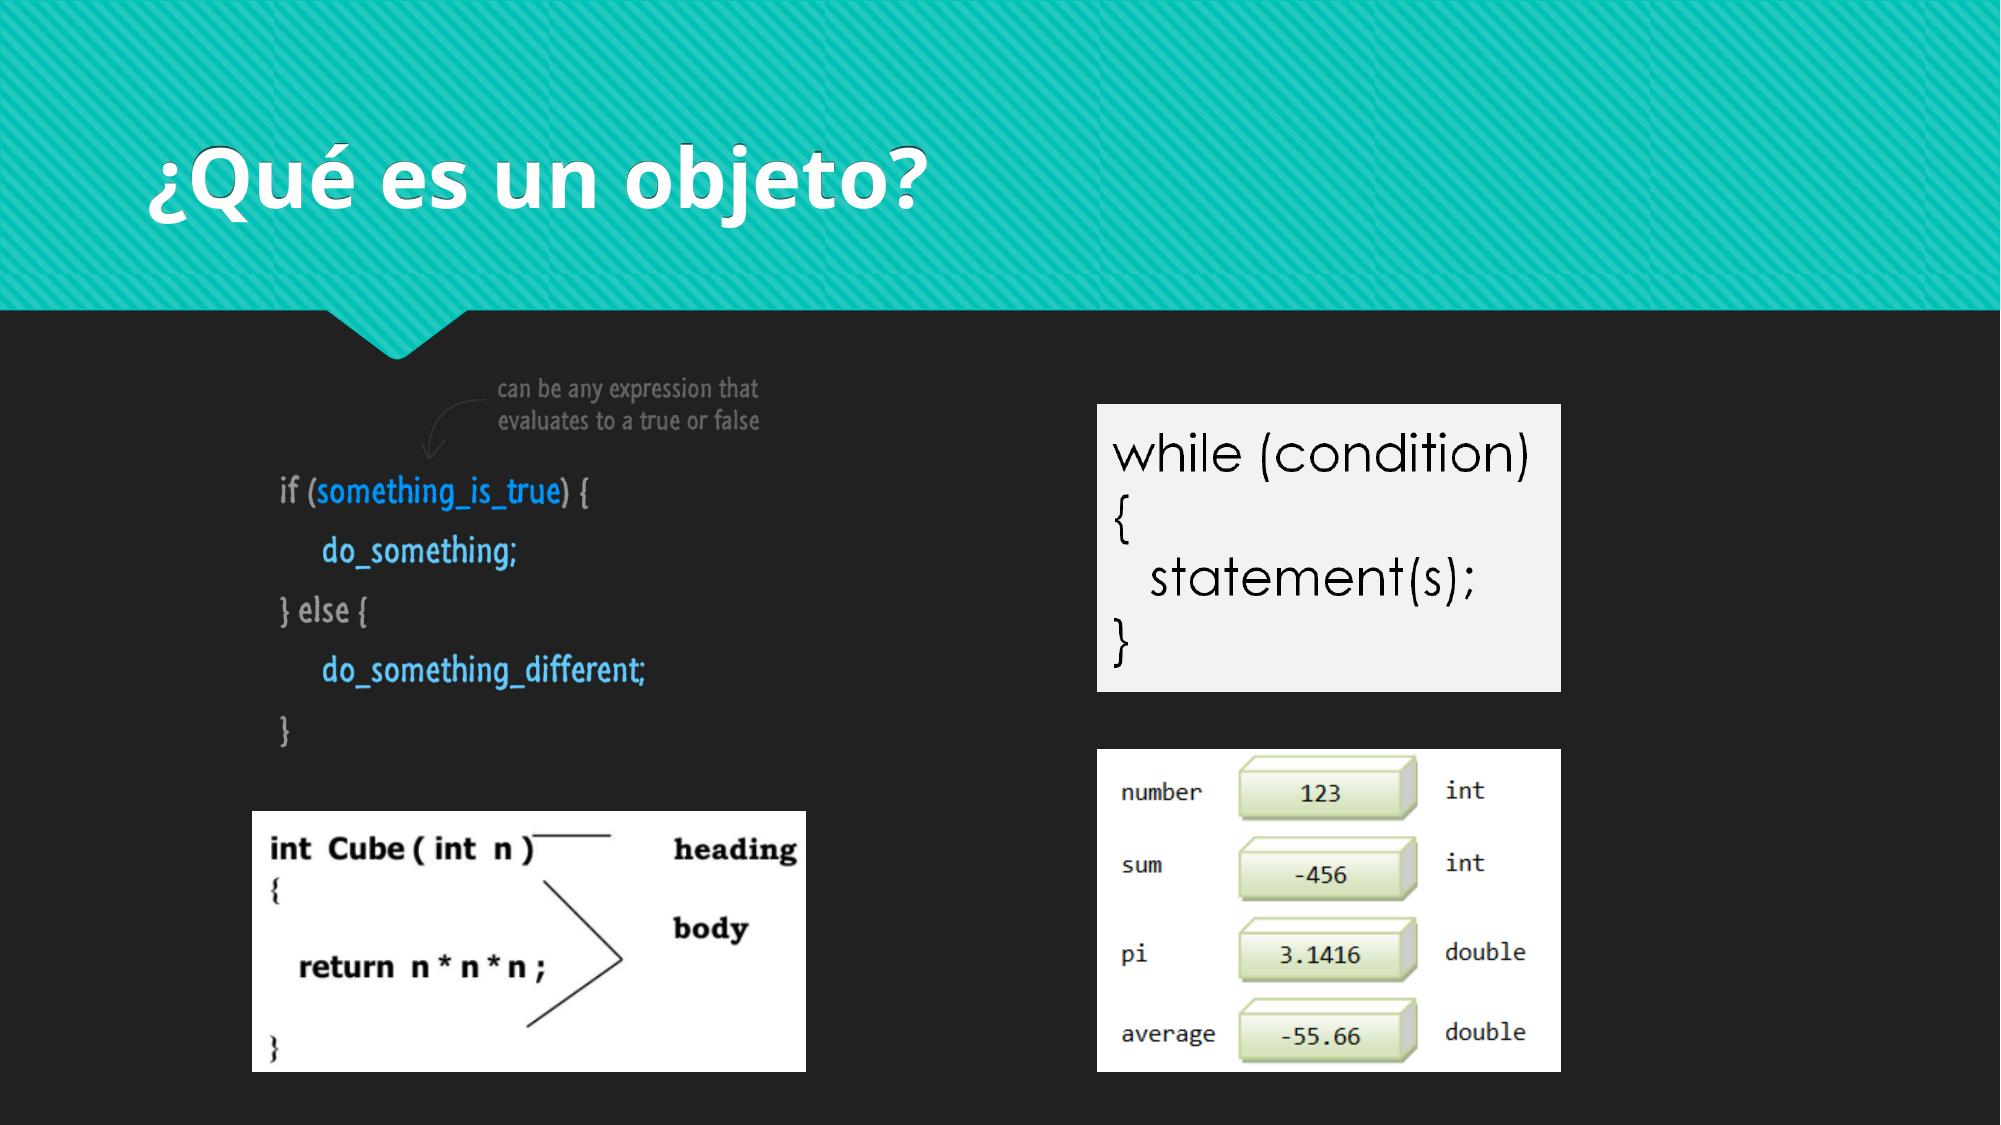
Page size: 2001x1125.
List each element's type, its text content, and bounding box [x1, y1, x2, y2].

picture [1097, 749, 1561, 1072]
picture [1097, 404, 1561, 692]
picture [252, 811, 806, 1072]
title ¿Qué es un objeto? [132, 73, 1868, 233]
picture [277, 370, 858, 753]
